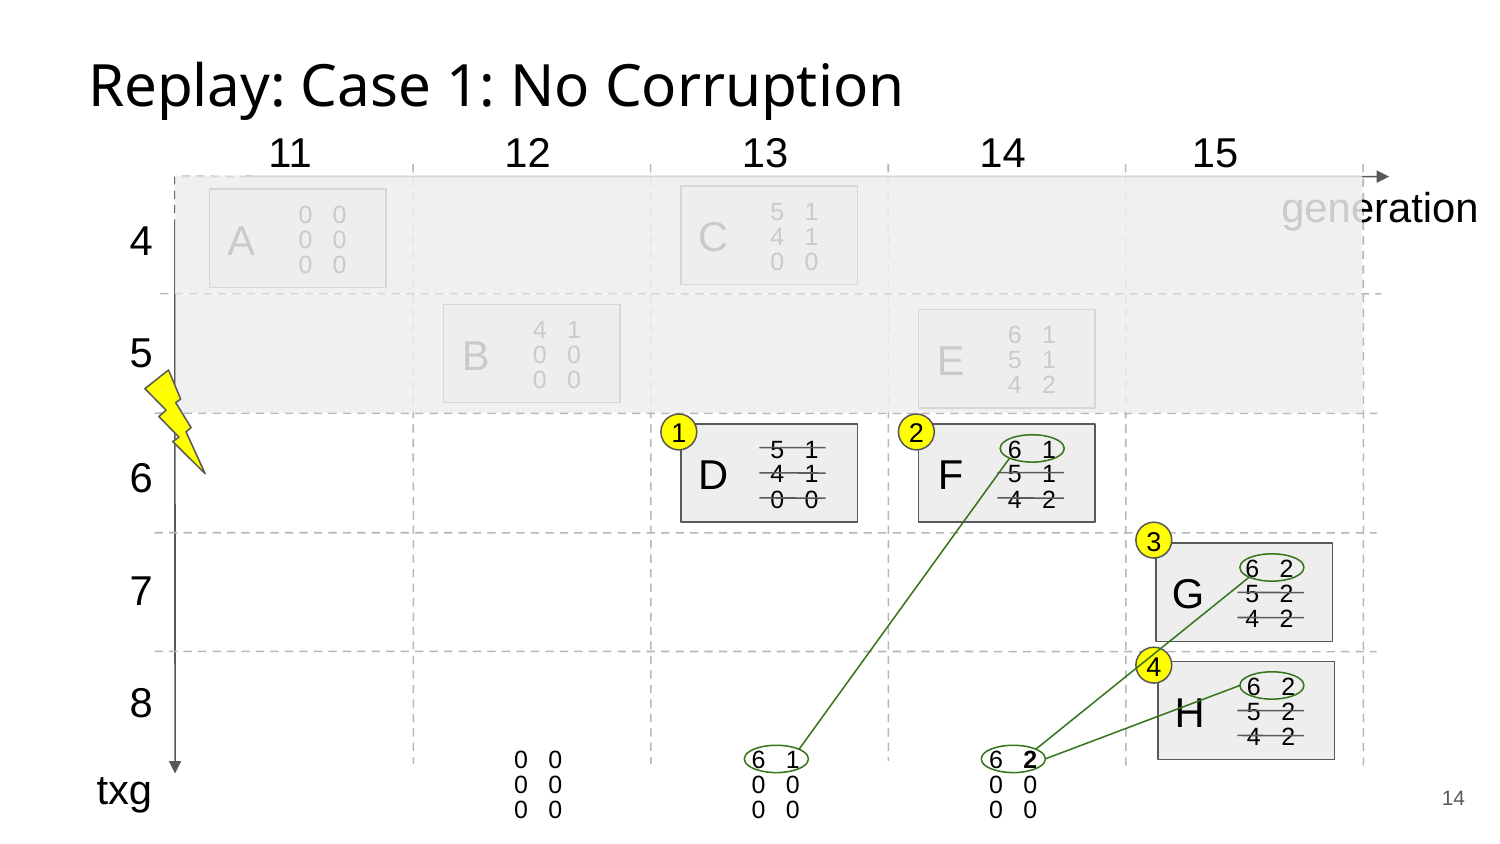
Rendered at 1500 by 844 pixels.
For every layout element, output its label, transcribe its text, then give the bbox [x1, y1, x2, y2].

text_box 0 [807, 499, 815, 506]
text_box 0 [1023, 770, 1066, 795]
text_box [1022, 436, 1042, 461]
text_box 4 [1136, 649, 1172, 684]
text_box 2 [1023, 747, 1044, 770]
text_box 0 [960, 770, 1003, 798]
text_box G [1167, 578, 1210, 606]
text_box 4 [1218, 725, 1261, 750]
text_box 6 [979, 434, 1020, 459]
text_box 0 [485, 798, 529, 823]
text_box 2 [1279, 603, 1322, 631]
text_box F [929, 459, 972, 487]
text_box 5 [1217, 581, 1260, 606]
text_box 6 [723, 745, 761, 770]
text_box 5 [1217, 581, 1241, 601]
text_box 6 [1217, 553, 1260, 581]
text_box 2 [898, 413, 935, 450]
text_box 2 [1281, 674, 1302, 696]
text_box 0 [773, 499, 781, 506]
text_box [1261, 673, 1281, 698]
text_box [144, 175, 1363, 474]
text_box D [705, 463, 722, 486]
text_box [1260, 555, 1279, 580]
text_box 0 [548, 745, 591, 770]
text_box 13 [720, 137, 811, 165]
text_box 0 [960, 798, 1003, 823]
text_box 1 [804, 459, 847, 484]
text_box 6 [1249, 568, 1256, 575]
text_box 4 [979, 487, 1022, 512]
text_box 14 [957, 137, 1048, 165]
text_box generation [1438, 202, 1450, 220]
text_box 2 [1284, 553, 1322, 578]
text_box generation [1362, 192, 1485, 220]
text_box txg [114, 795, 123, 802]
text_box 1 [1042, 437, 1063, 459]
text_box 5 [1002, 460, 1022, 471]
text_box 7 [120, 574, 163, 602]
text_box 5 [1218, 700, 1261, 725]
text_box 2 [1042, 484, 1085, 512]
text_box [918, 423, 1096, 523]
text_box 6 [120, 462, 163, 490]
text_box 3 [1135, 522, 1172, 559]
text_box 4 [1135, 647, 1159, 667]
text_box 6 [1241, 674, 1261, 697]
text_box 11 [245, 137, 336, 165]
text_box 0 [723, 798, 766, 823]
text_box 5 [979, 459, 1007, 487]
text_box txg [86, 774, 163, 802]
text_box 1 [804, 434, 847, 459]
text_box 0 [485, 745, 529, 770]
text_box H [1181, 714, 1197, 725]
text_box 2 [1281, 696, 1324, 721]
text_box 4 [120, 224, 163, 252]
text_box 0 [804, 484, 847, 512]
text_box 6 [135, 476, 147, 489]
text_box 5 [991, 474, 1022, 487]
text_box 6 [993, 759, 1000, 766]
slide_number <number> [1389, 764, 1480, 830]
text_box 0 [548, 770, 591, 795]
text_box 5 [742, 434, 785, 459]
text_box 4 [979, 487, 987, 497]
text_box 8 [135, 703, 147, 715]
text_box 1 [785, 747, 807, 770]
text_box [1261, 712, 1281, 734]
text_box 2 [1284, 671, 1324, 696]
text_box 6 [1011, 449, 1018, 456]
text_box H [1168, 711, 1177, 725]
text_box [1157, 661, 1335, 760]
text_box 0 [785, 770, 829, 795]
text_box [1022, 463, 1042, 471]
text_box [1261, 700, 1281, 709]
text_box 0 [548, 795, 591, 823]
text_box [681, 423, 858, 523]
text_box 14 [1006, 144, 1016, 158]
text_box [1156, 542, 1333, 642]
text_box 0 [485, 770, 529, 798]
text_box 2 [1279, 556, 1302, 578]
text_box 8 [135, 691, 146, 701]
text_box 0 [1023, 795, 1066, 823]
text_box 0 [742, 487, 785, 512]
text_box [1260, 582, 1279, 591]
text_box [1260, 594, 1279, 616]
text_box 15 [1170, 137, 1261, 165]
title Replay: Case 1: No Corruption [73, 33, 1417, 165]
text_box txg [134, 784, 145, 801]
text_box 4 [1217, 606, 1260, 631]
text_box 1 [1042, 459, 1085, 484]
text_box 6 [1250, 686, 1257, 693]
text_box 0 [785, 795, 829, 823]
text_box 0 [723, 770, 766, 798]
text_box 8 [120, 687, 163, 715]
text_box D [692, 459, 735, 487]
text_box 5 [120, 337, 163, 365]
text_box 12 [482, 137, 573, 165]
text_box 6 [1218, 687, 1260, 700]
text_box 2 [1037, 753, 1066, 770]
text_box 6 [1241, 556, 1260, 579]
text_box 6 [1218, 671, 1260, 692]
text_box 2 [1279, 578, 1322, 603]
text_box 6 [960, 745, 998, 770]
text_box 1 [1045, 434, 1085, 459]
text_box 2 [1281, 721, 1324, 750]
text_box 4 [133, 232, 143, 246]
text_box 6 [983, 747, 1003, 770]
text_box 6 [746, 747, 766, 770]
text_box 1 [800, 745, 829, 770]
text_box 6 [1002, 437, 1022, 459]
text_box H [1168, 696, 1207, 711]
text_box 1 [660, 413, 697, 450]
text_box 4 [742, 459, 785, 487]
text_box [1022, 474, 1042, 497]
text_box H [1181, 703, 1197, 710]
text_box H [1201, 698, 1211, 725]
text_box 2 [1039, 745, 1066, 757]
text_box 6 [755, 759, 762, 766]
